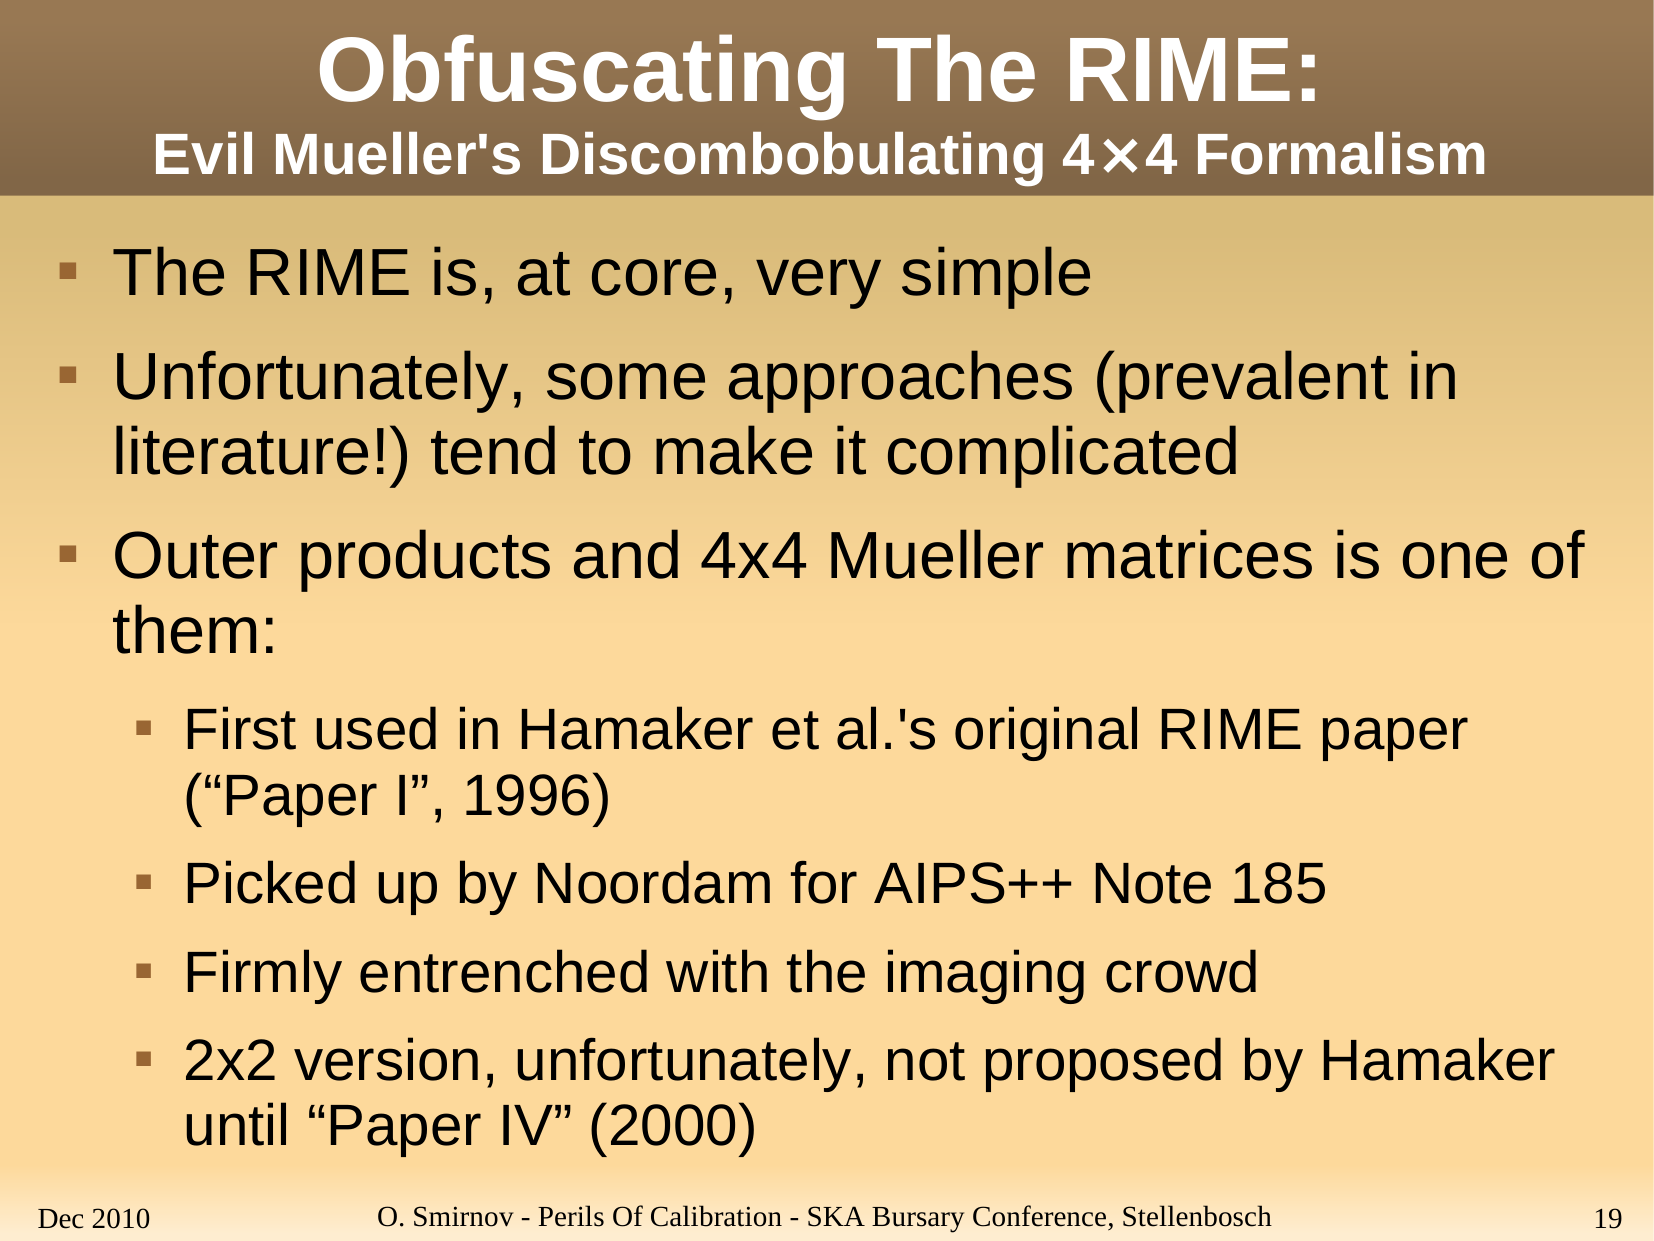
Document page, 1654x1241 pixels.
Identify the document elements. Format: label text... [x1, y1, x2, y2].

title Obfuscating The RIME: Evil Mueller's Discombobulating 4×4 Formalism [76, 0, 1565, 208]
list The RIME is, at core, very simple Unfortunately, some approaches (prevalent in literature!) tend to make it complicated Outer products and 4x4 Mueller matrices is one of them: First used in Hamaker et al.'s original RIME paper (“Paper I”, 1996) Picked up by Noordam for AIPS++ Note 185 Firmly entrenched with the imaging crowd 2x2 version, unfortunately, not proposed by Hamaker until “Paper IV” (2000) [41, 234, 1613, 1163]
picture [0, 0, 1654, 1241]
